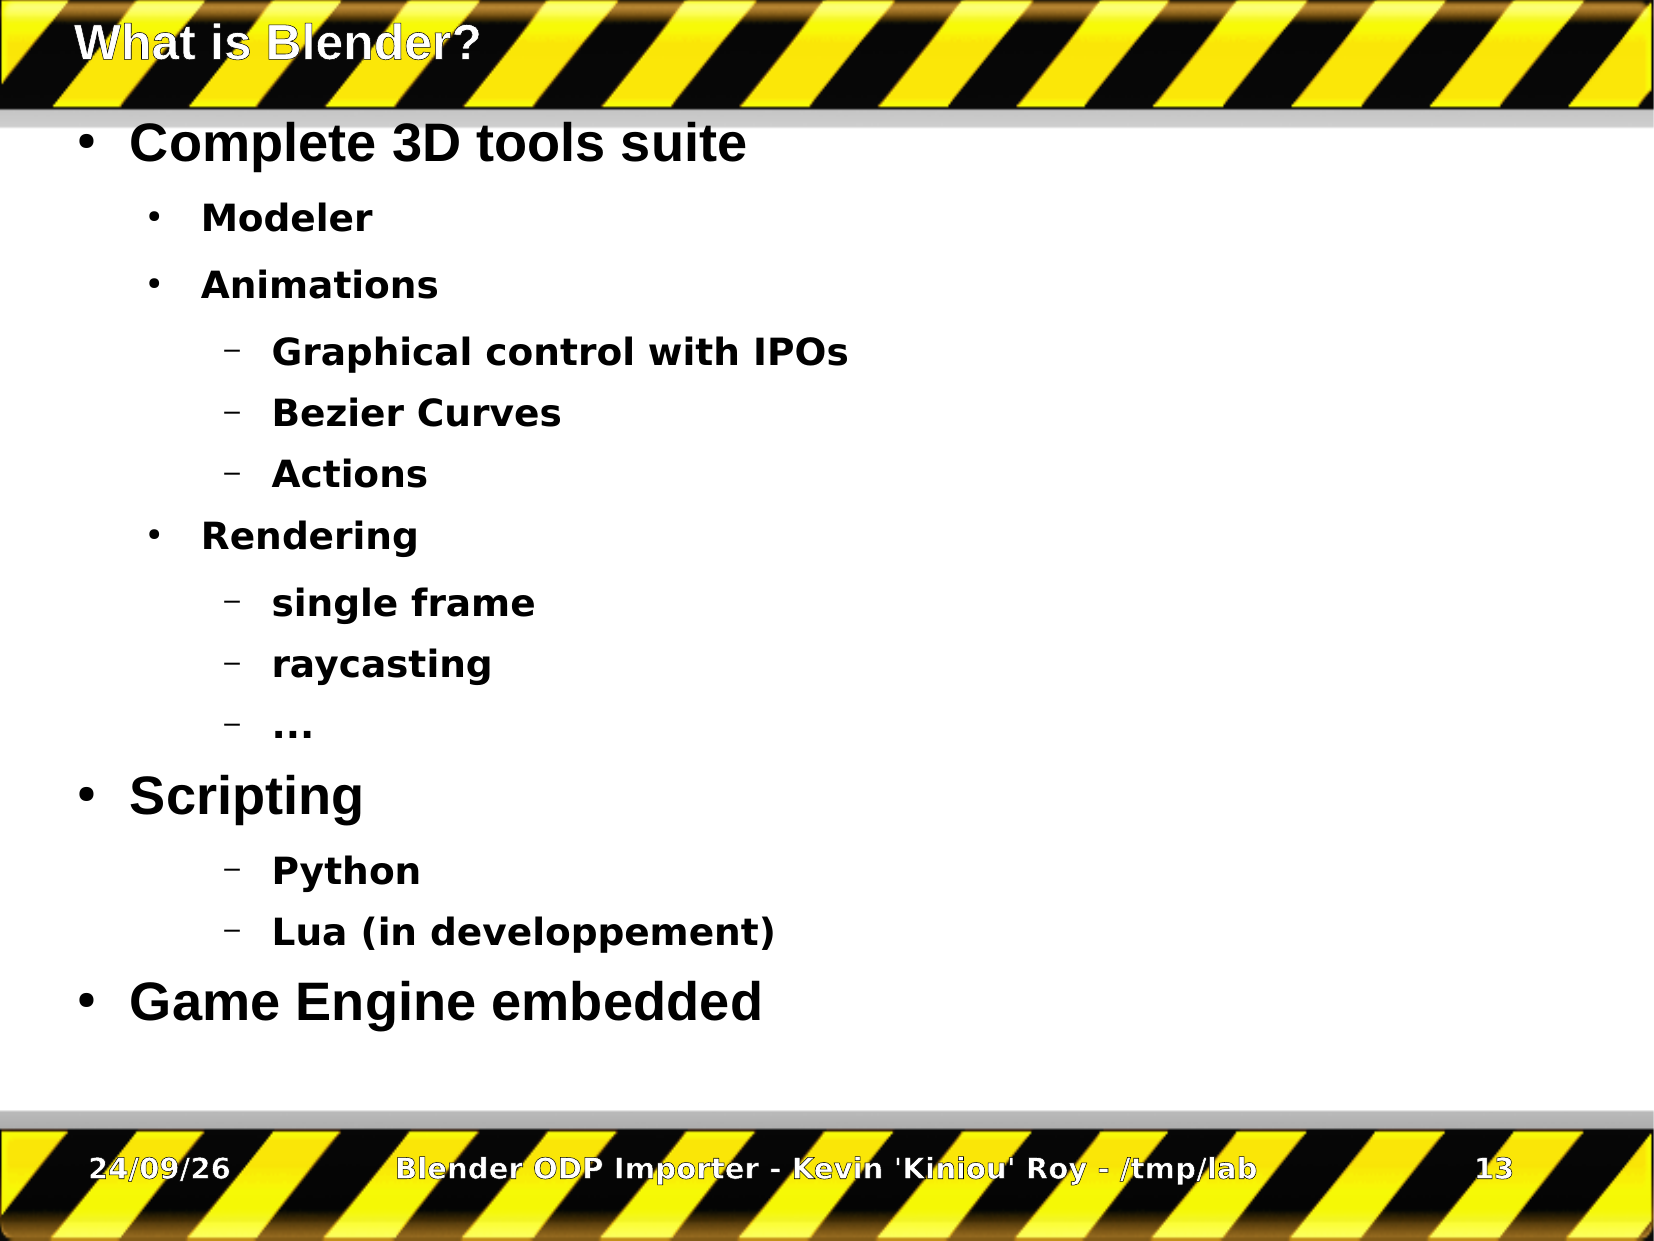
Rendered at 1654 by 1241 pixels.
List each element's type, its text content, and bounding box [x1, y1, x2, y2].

list Complete 3D tools suite Modeler Animations Graphical control with IPOs Bezier Curves Actions Rendering single frame raycasting ... Scripting Python Lua (in developpement) Game Engine embedded [59, 112, 1595, 1133]
title What is Blender? [73, 14, 1580, 102]
picture [0, 0, 1654, 1241]
